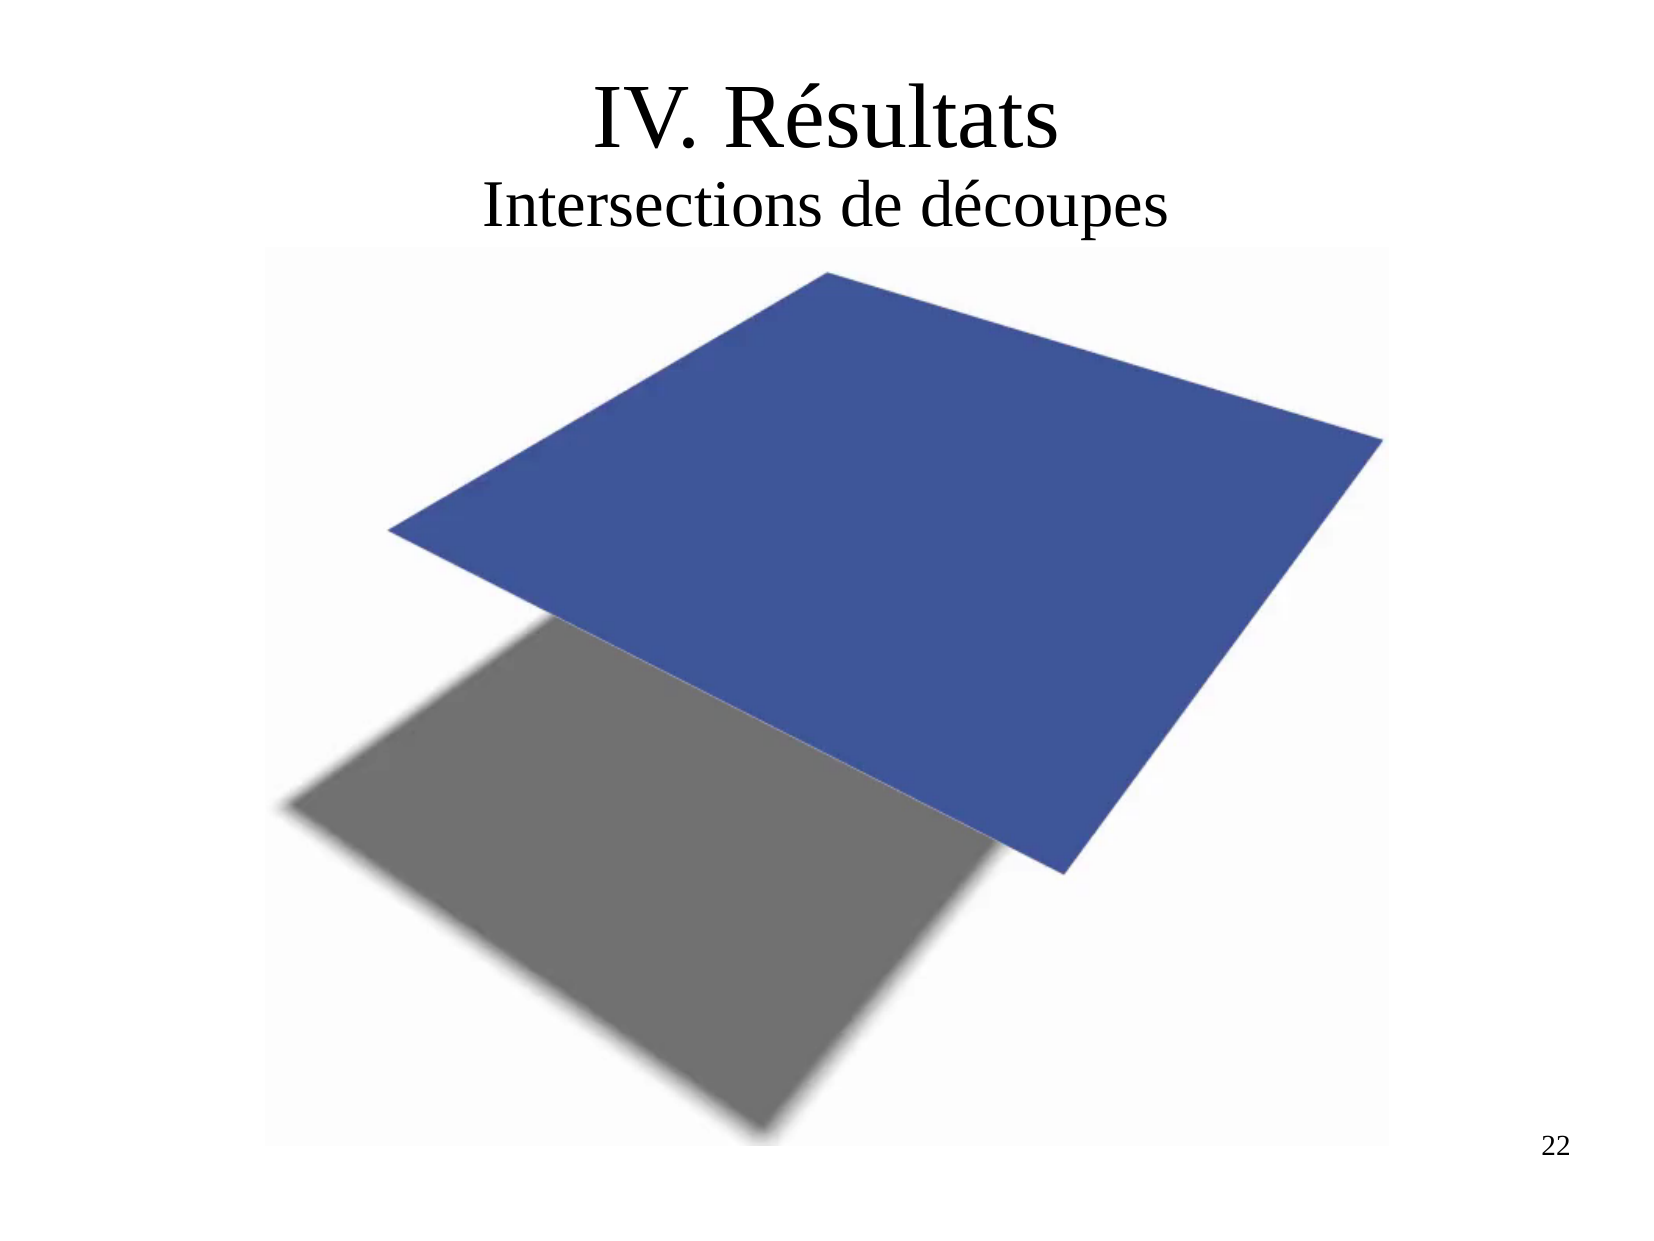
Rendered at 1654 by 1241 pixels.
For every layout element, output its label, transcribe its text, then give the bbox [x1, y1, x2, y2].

title IV. Résultats Intersections de découpes [82, 49, 1571, 257]
text_box [264, 246, 1390, 1147]
